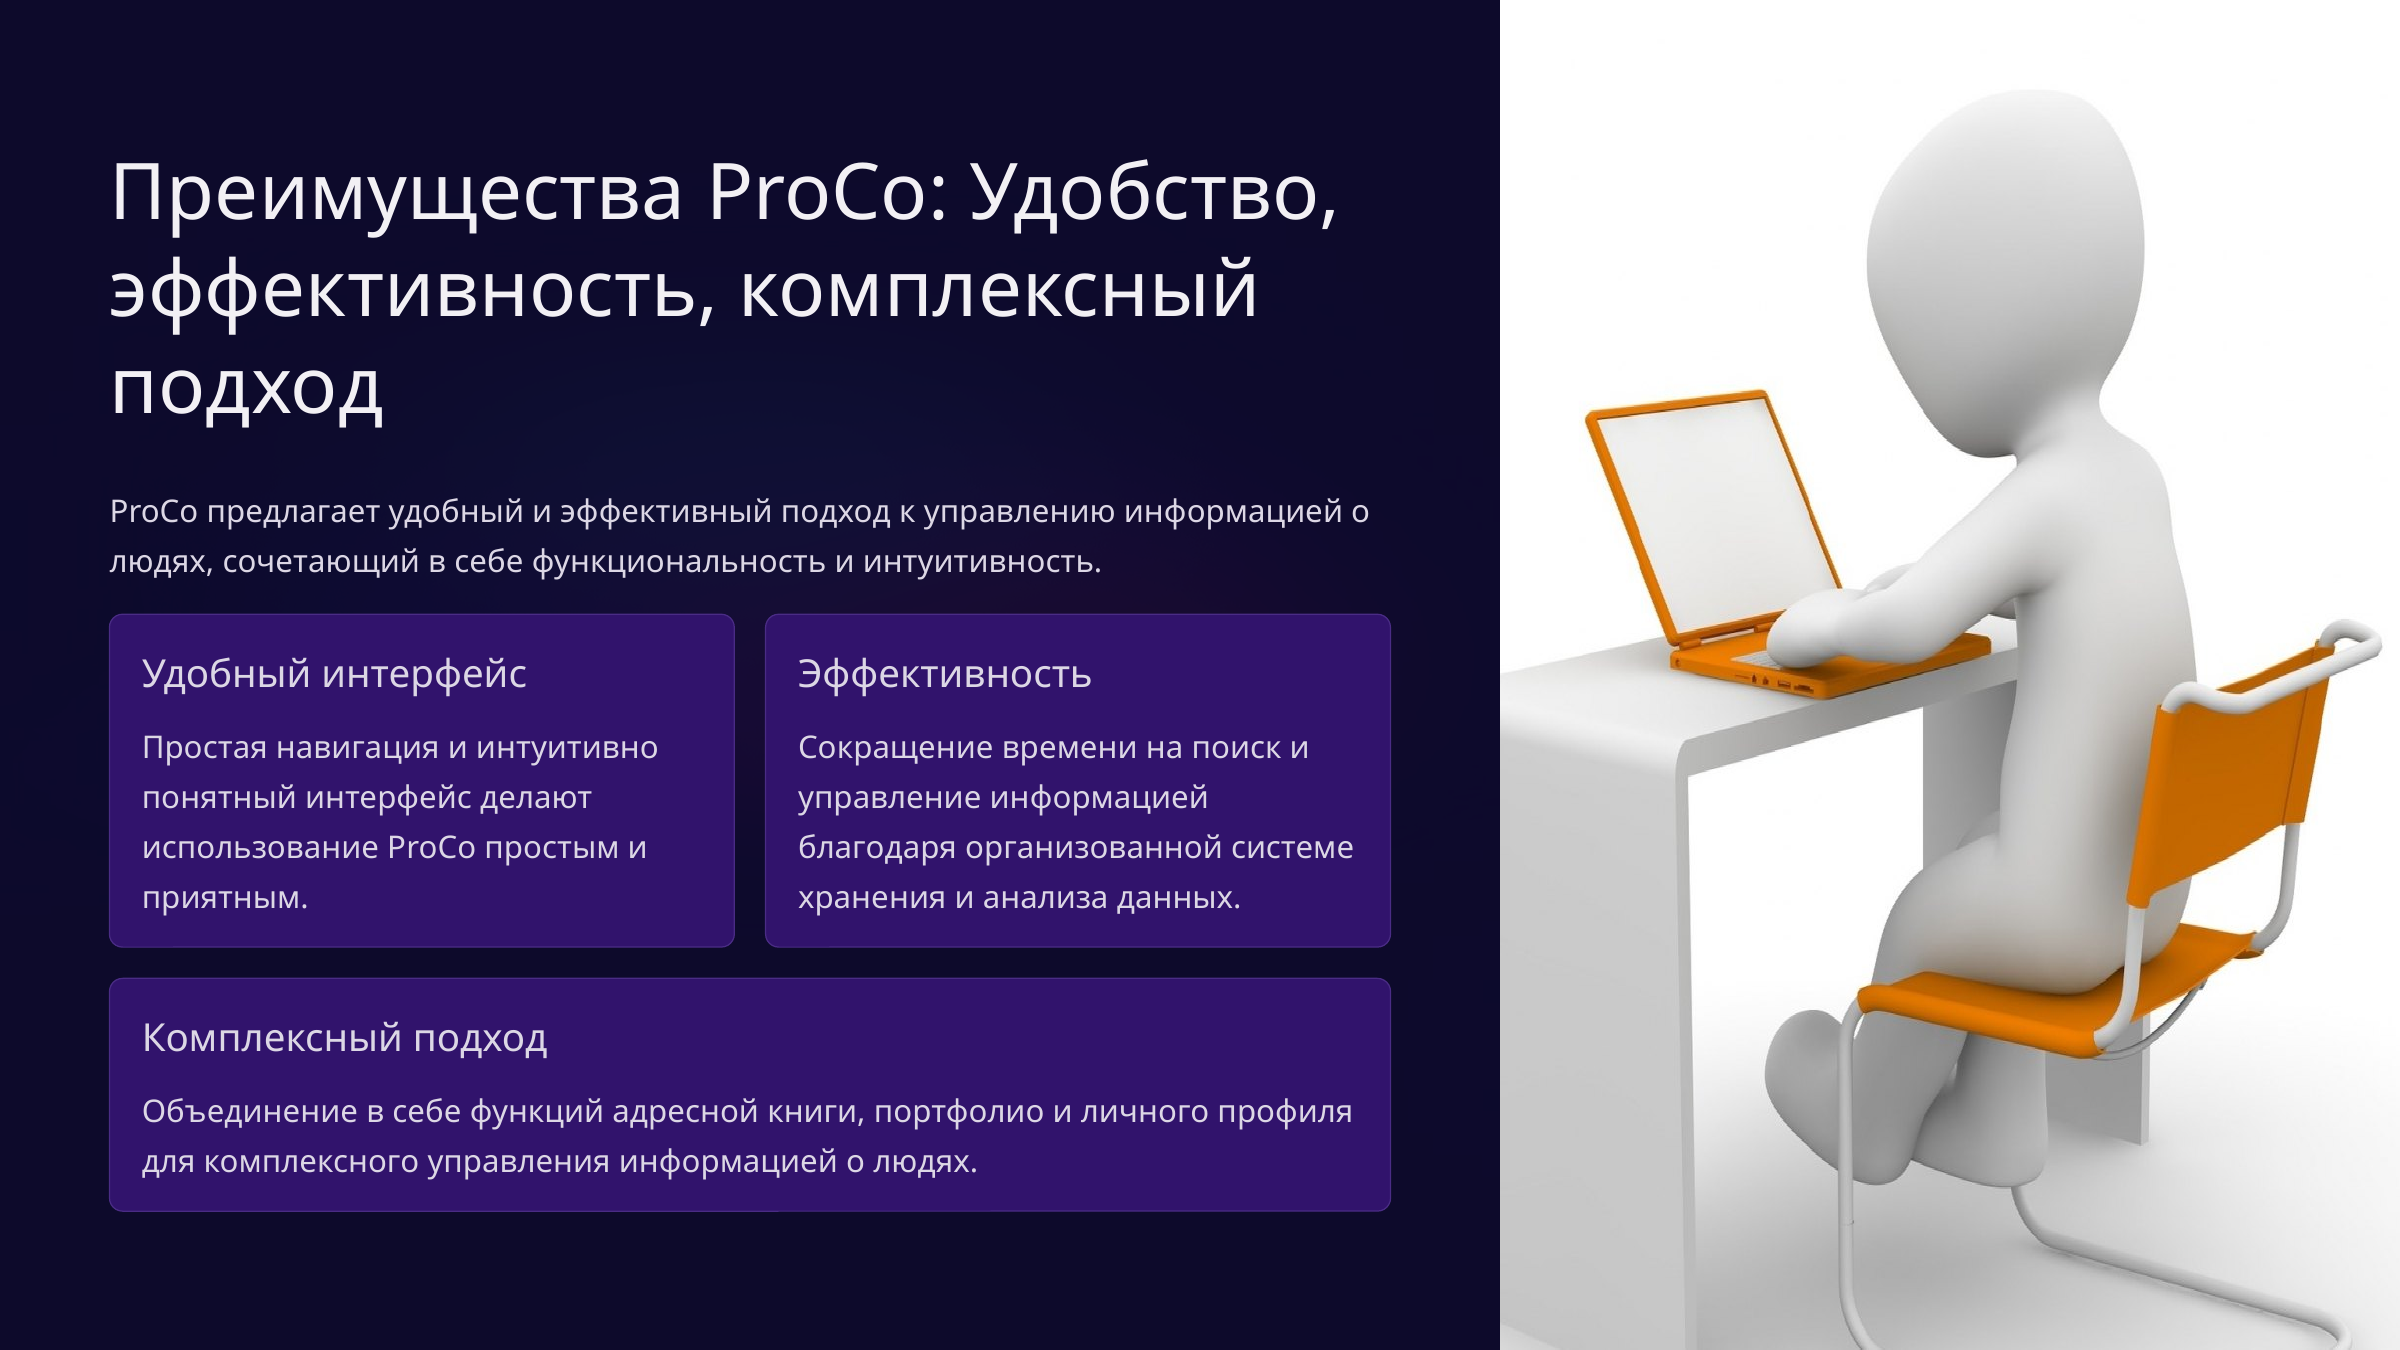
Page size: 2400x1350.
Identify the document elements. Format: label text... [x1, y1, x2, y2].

picture [1500, 0, 2400, 1350]
text_box Объединение в себе функций адресной книги, портфолио и личного профиля для комплексного управления информацией о людях. [141, 1078, 1358, 1179]
text_box Эффективность [798, 646, 1190, 696]
text_box Простая навигация и интуитивно понятный интерфейс делают использование ProCo простым и приятным. [141, 714, 702, 915]
text_box Комплексный подход [141, 1010, 584, 1060]
text_box [765, 614, 1391, 948]
text_box Удобный интерфейс [141, 646, 563, 696]
text_box Сокращение времени на поиск и управление информацией благодаря организованной системе хранения и анализа данных. [798, 714, 1358, 915]
text_box [109, 978, 1391, 1212]
text_box [109, 614, 735, 948]
text_box ProCo предлагает удобный и эффективный подход к управлению информацией о людях, сочетающий в себе функциональность и интуитивность. [109, 478, 1391, 579]
text_box Преимущества ProCo: Удобство, эффективность, комплексный подход [109, 138, 1391, 432]
